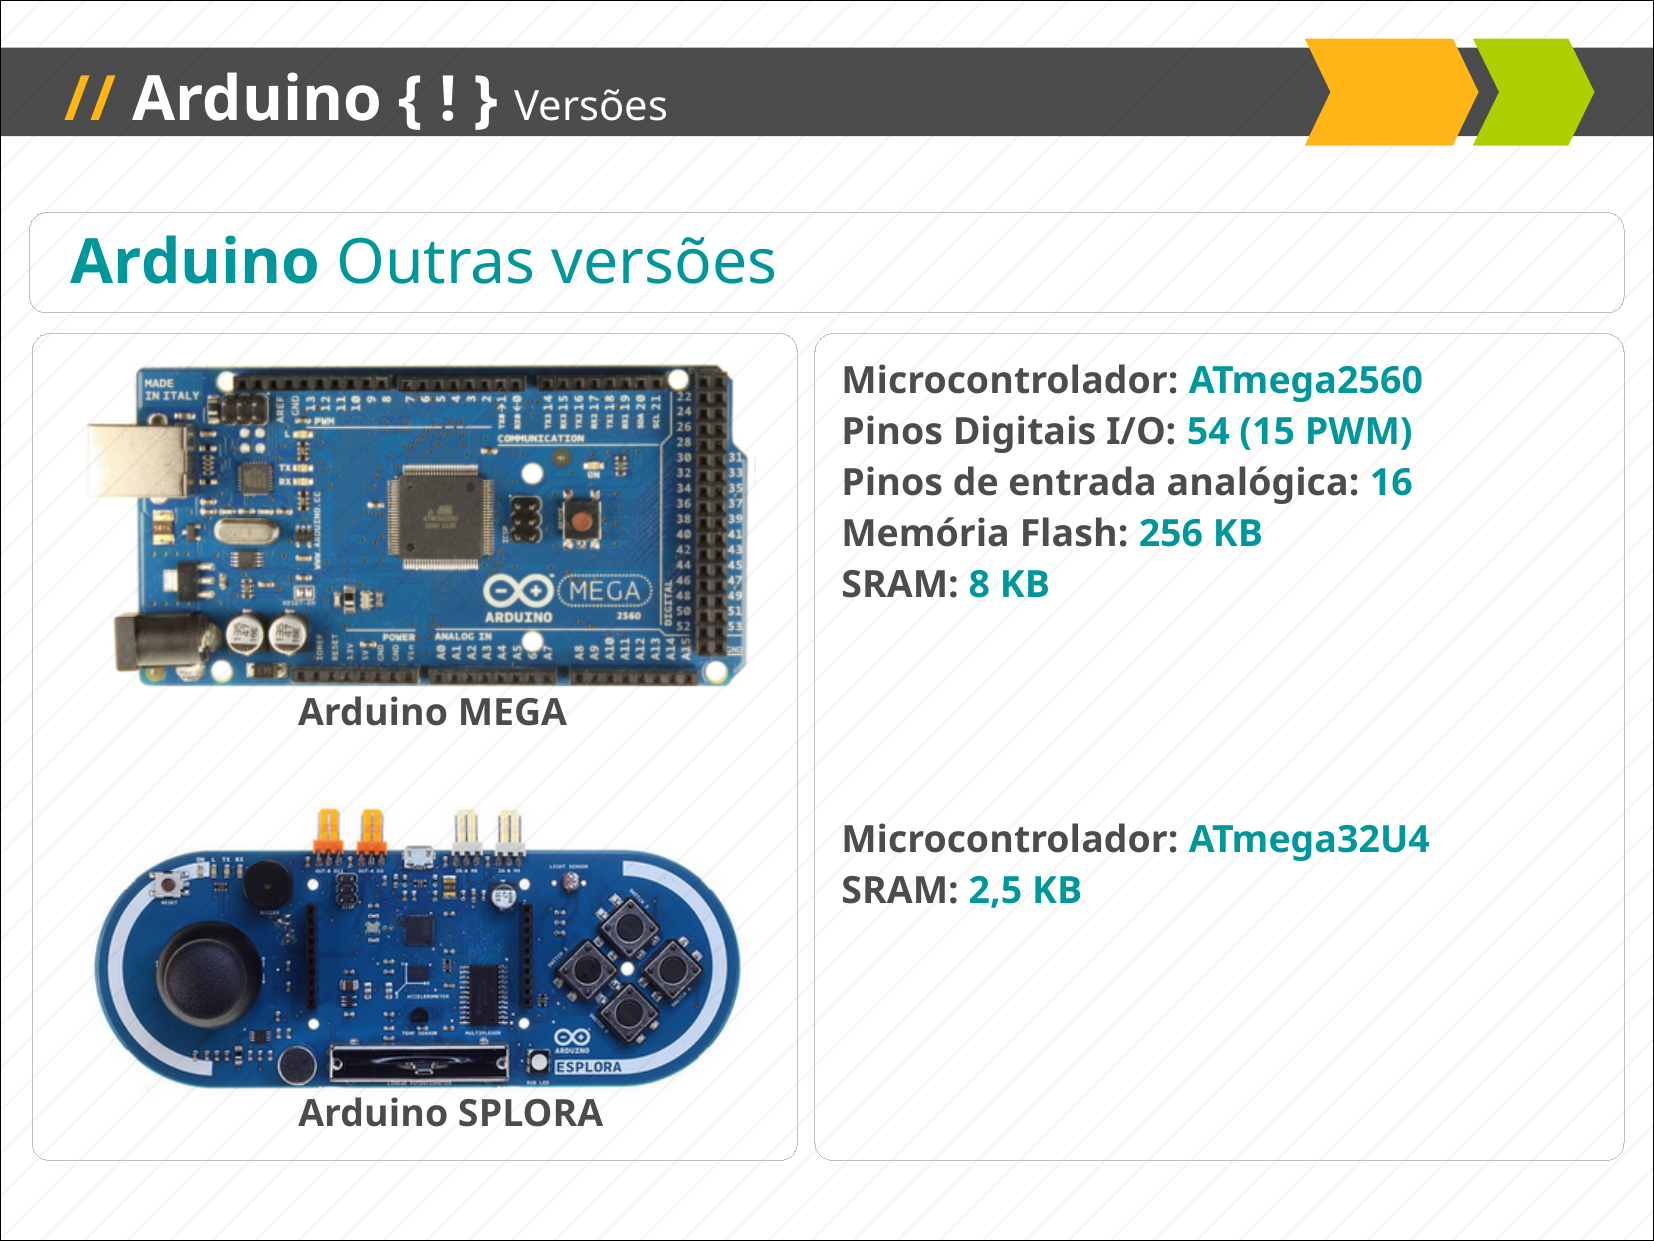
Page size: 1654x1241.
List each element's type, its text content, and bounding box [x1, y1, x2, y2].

text_box Arduino Outras versões [55, 313, 747, 321]
text_box [0, 0, 1654, 1241]
text_box // Arduino { ! } Versões [50, 32, 700, 144]
text_box Microcontrolador: ATmega2560 Pinos Digitais I/O: 54 (15 PWM) Pinos de entrada analógica: 16 Memória Flash: 256 KB SRAM: 8 KB Microcontrolador: ATmega32U4 SRAM: 2,5 KB [826, 345, 1403, 1051]
